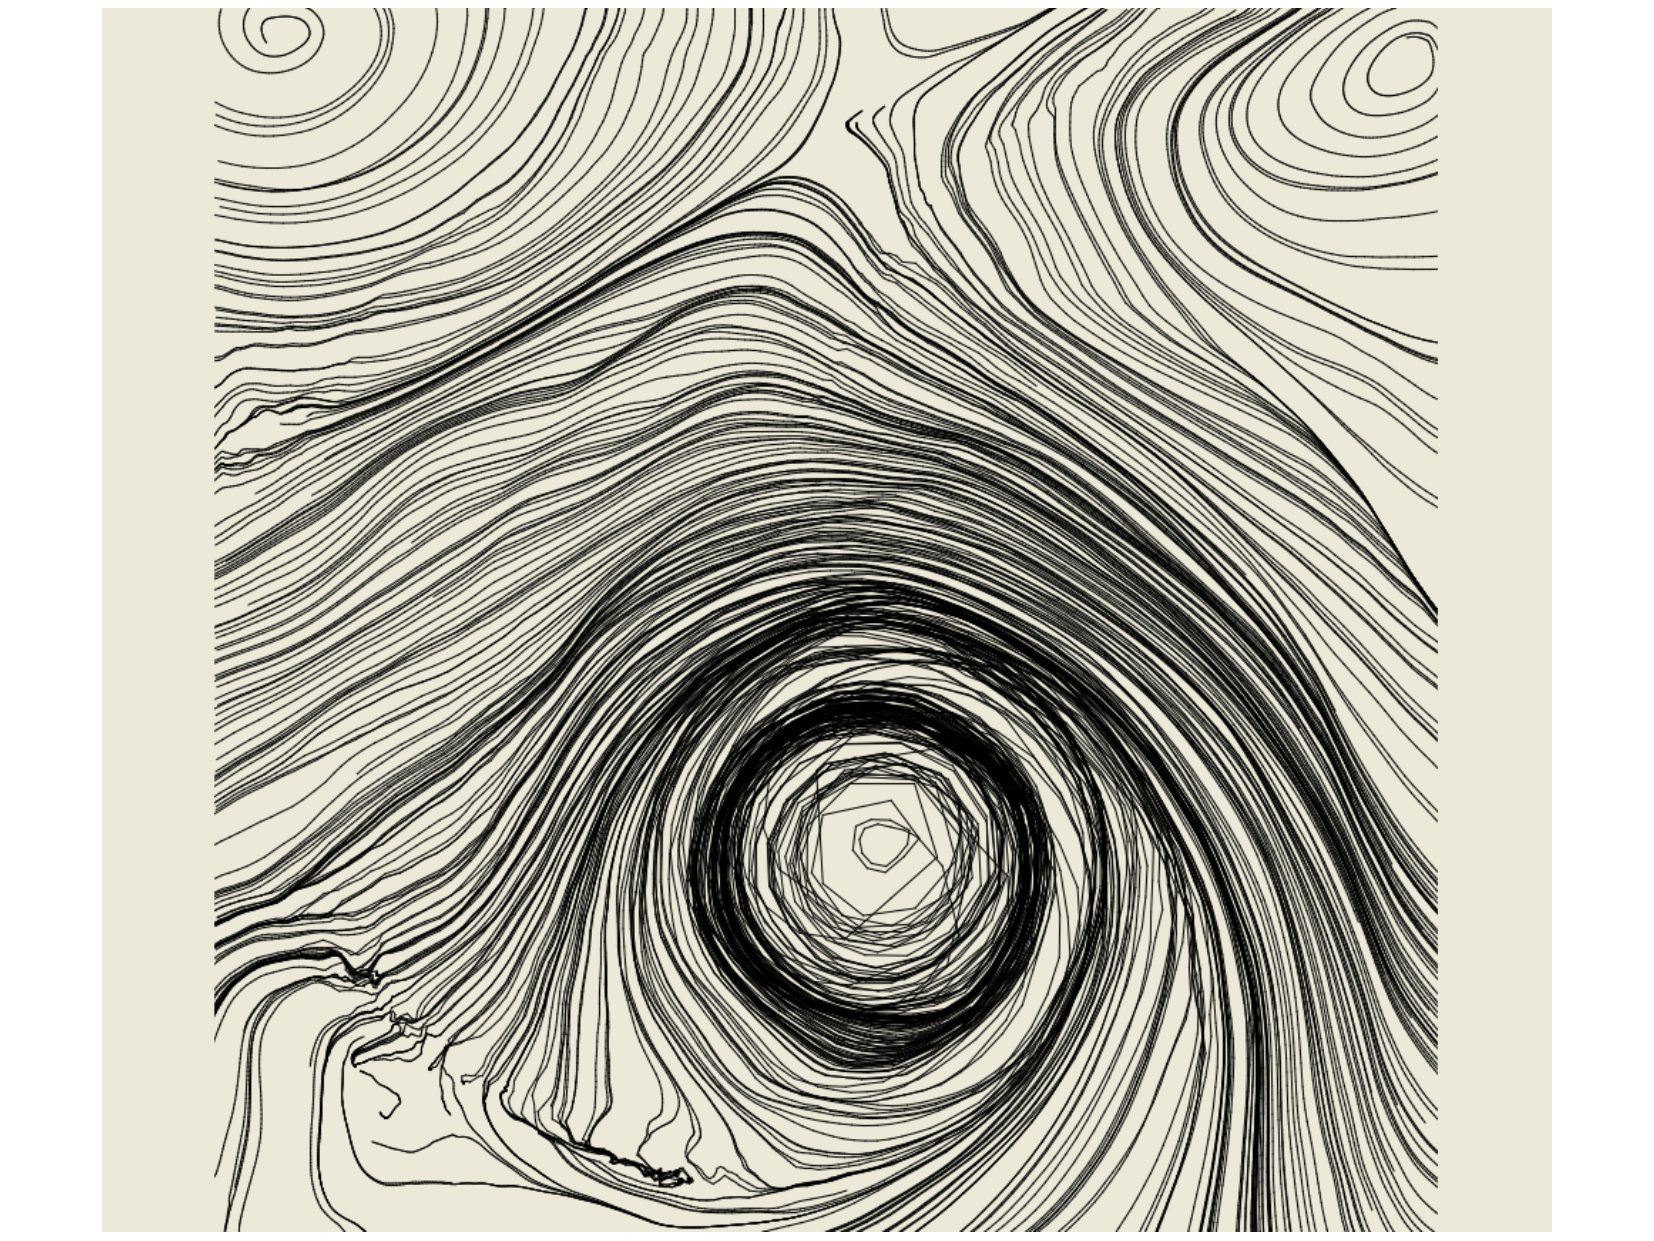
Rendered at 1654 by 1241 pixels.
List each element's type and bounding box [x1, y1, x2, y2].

picture [102, 8, 1552, 1232]
